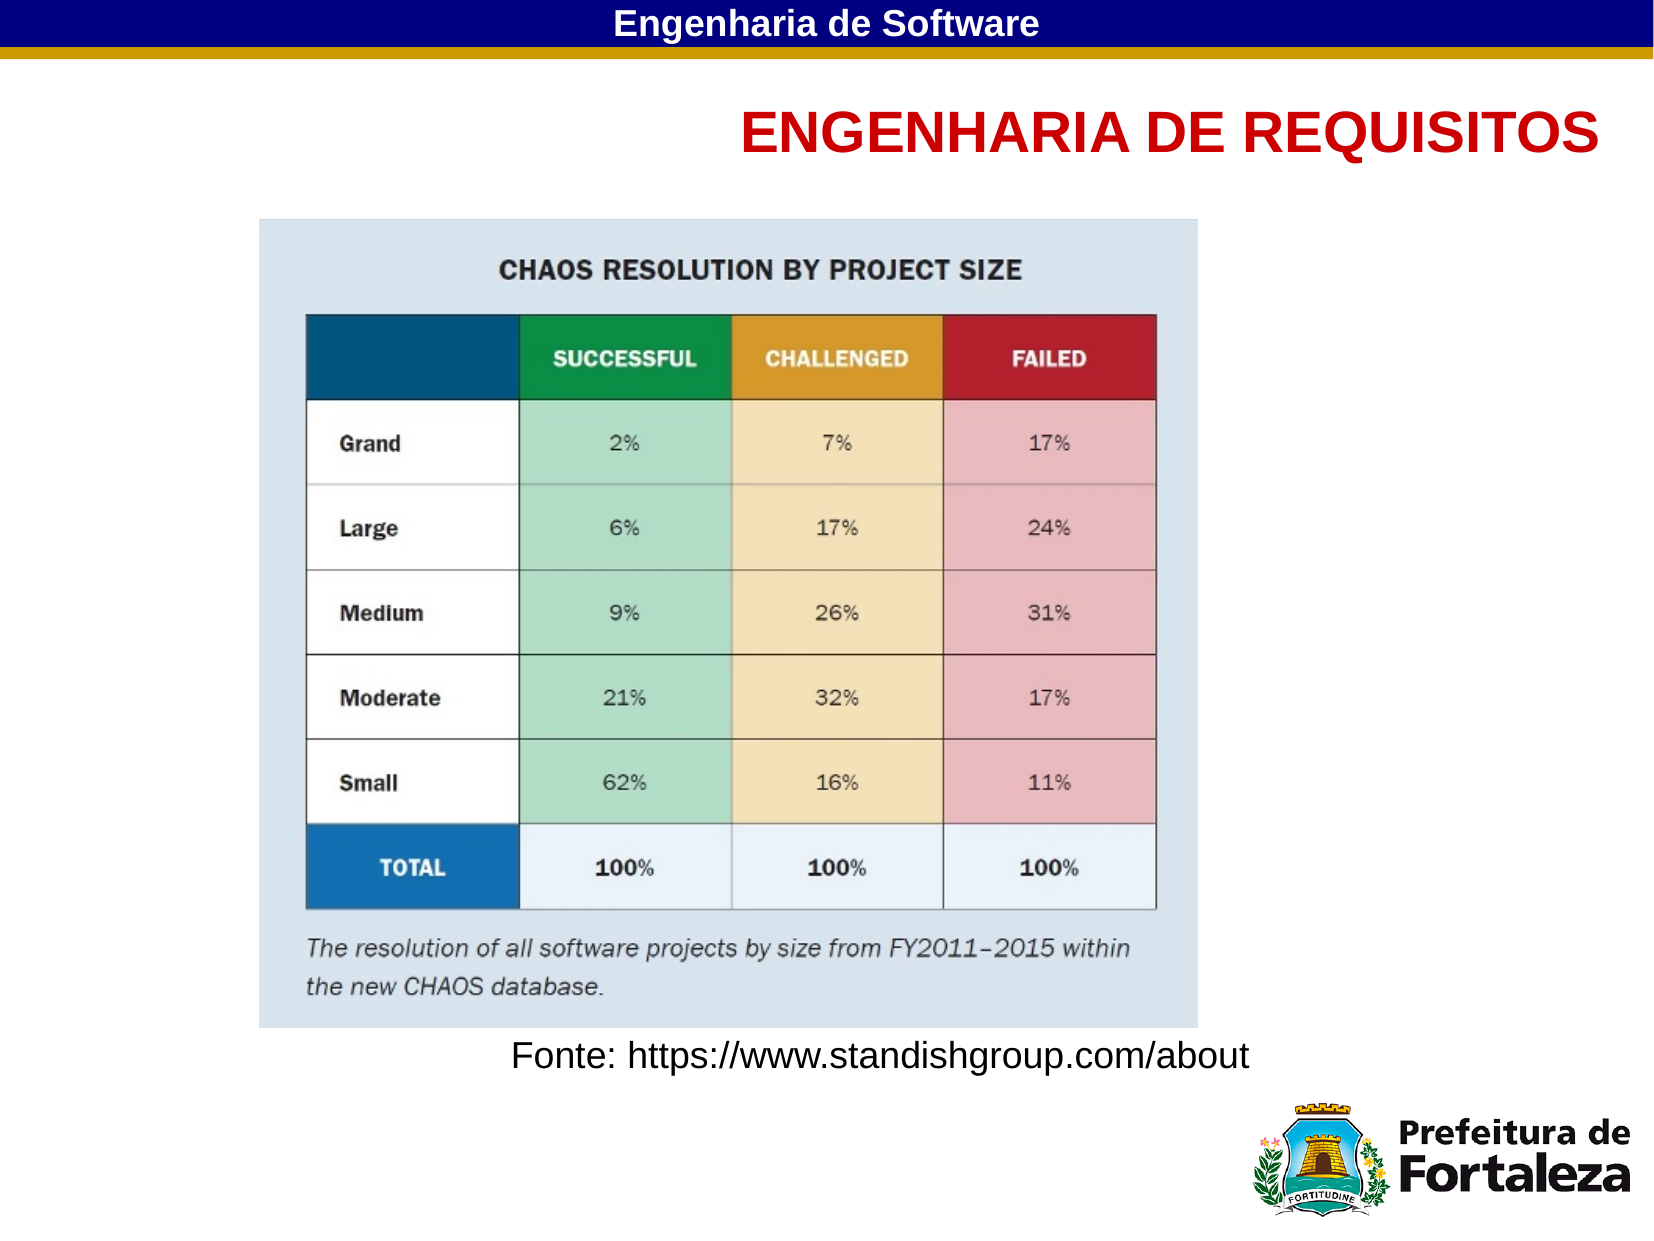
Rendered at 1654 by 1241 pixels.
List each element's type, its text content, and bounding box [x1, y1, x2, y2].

picture [259, 219, 1198, 1028]
text_box Engenharia de Software [0, 0, 1654, 47]
text_box [0, 47, 1654, 60]
text_box Fonte: https://www.standishgroup.com/about [496, 1027, 1312, 1127]
picture [1252, 1103, 1630, 1217]
text_box ENGENHARIA DE REQUISITOS [725, 92, 1654, 173]
